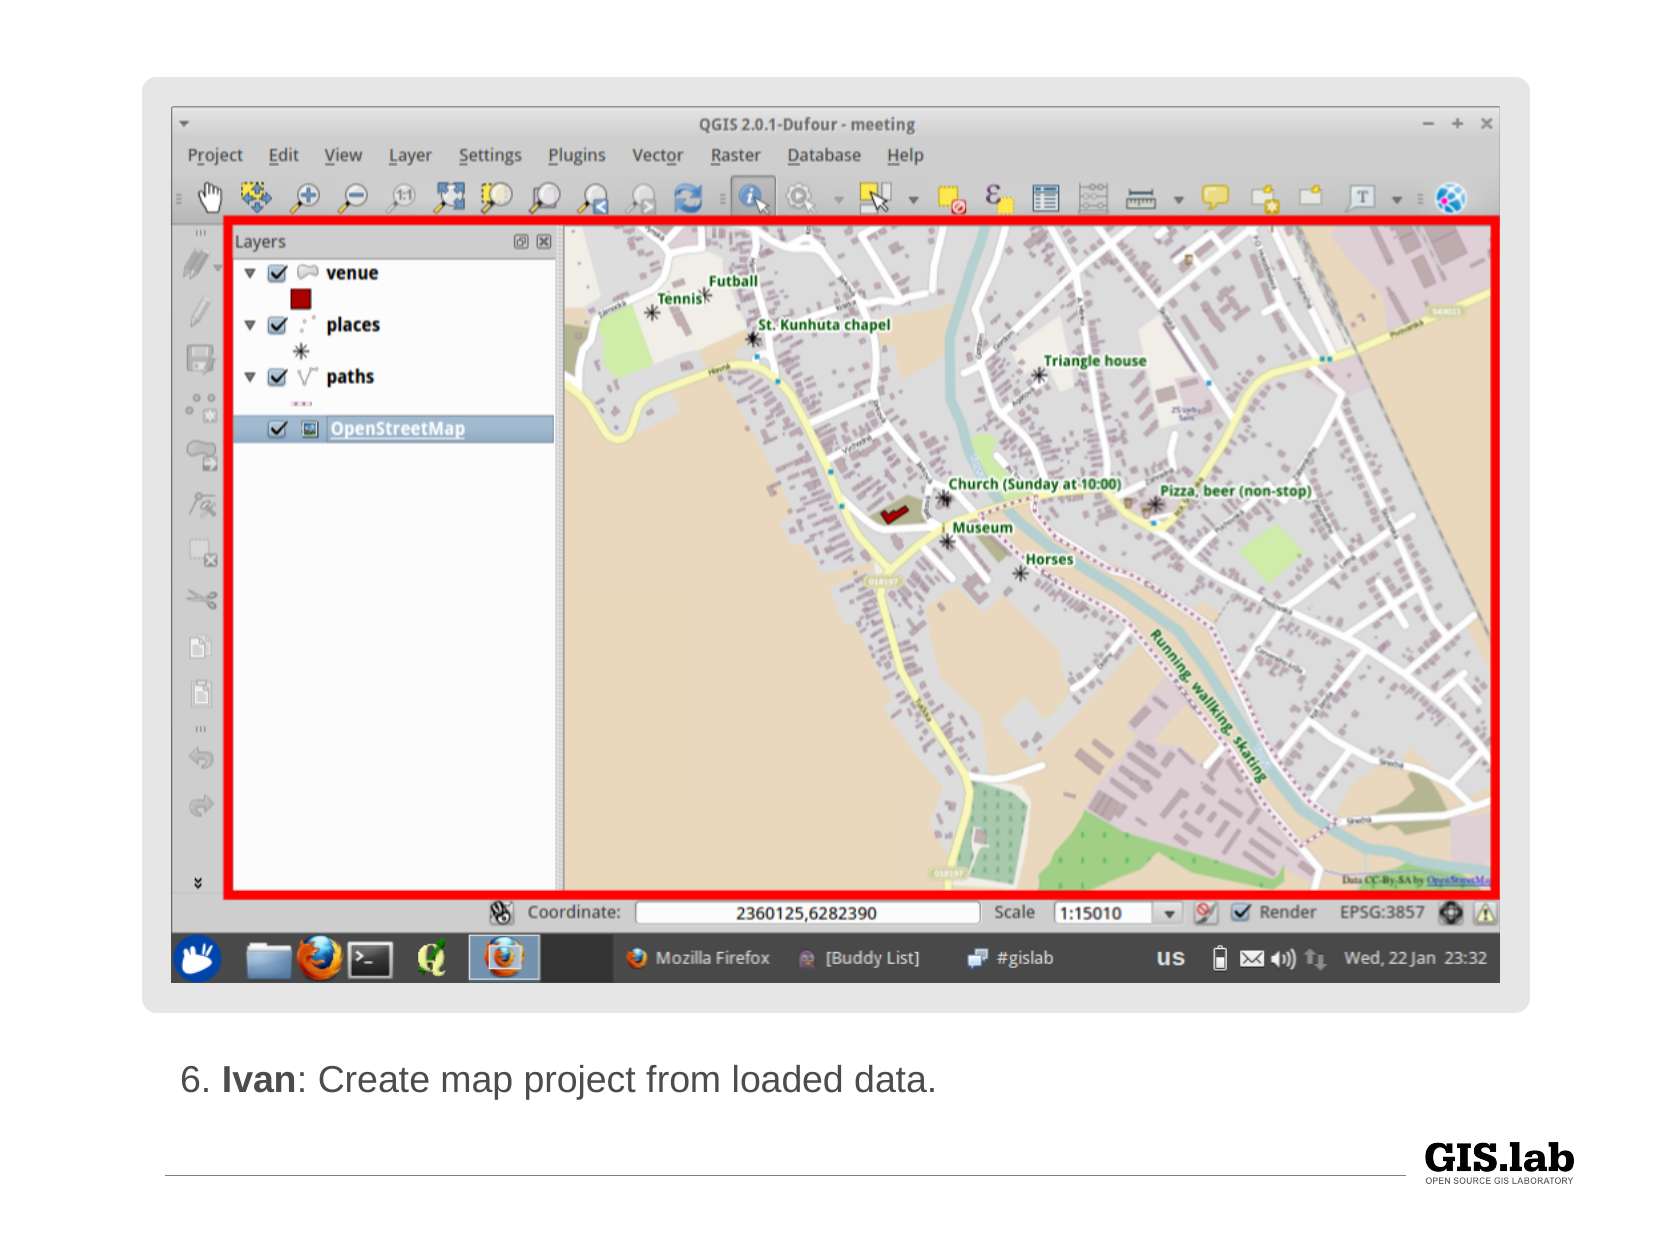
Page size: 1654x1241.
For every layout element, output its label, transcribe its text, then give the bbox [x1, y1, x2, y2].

picture [1423, 1139, 1576, 1188]
picture [171, 106, 1501, 984]
text_box 6. Ivan: Create map project from loaded data. [165, 1051, 1524, 1109]
